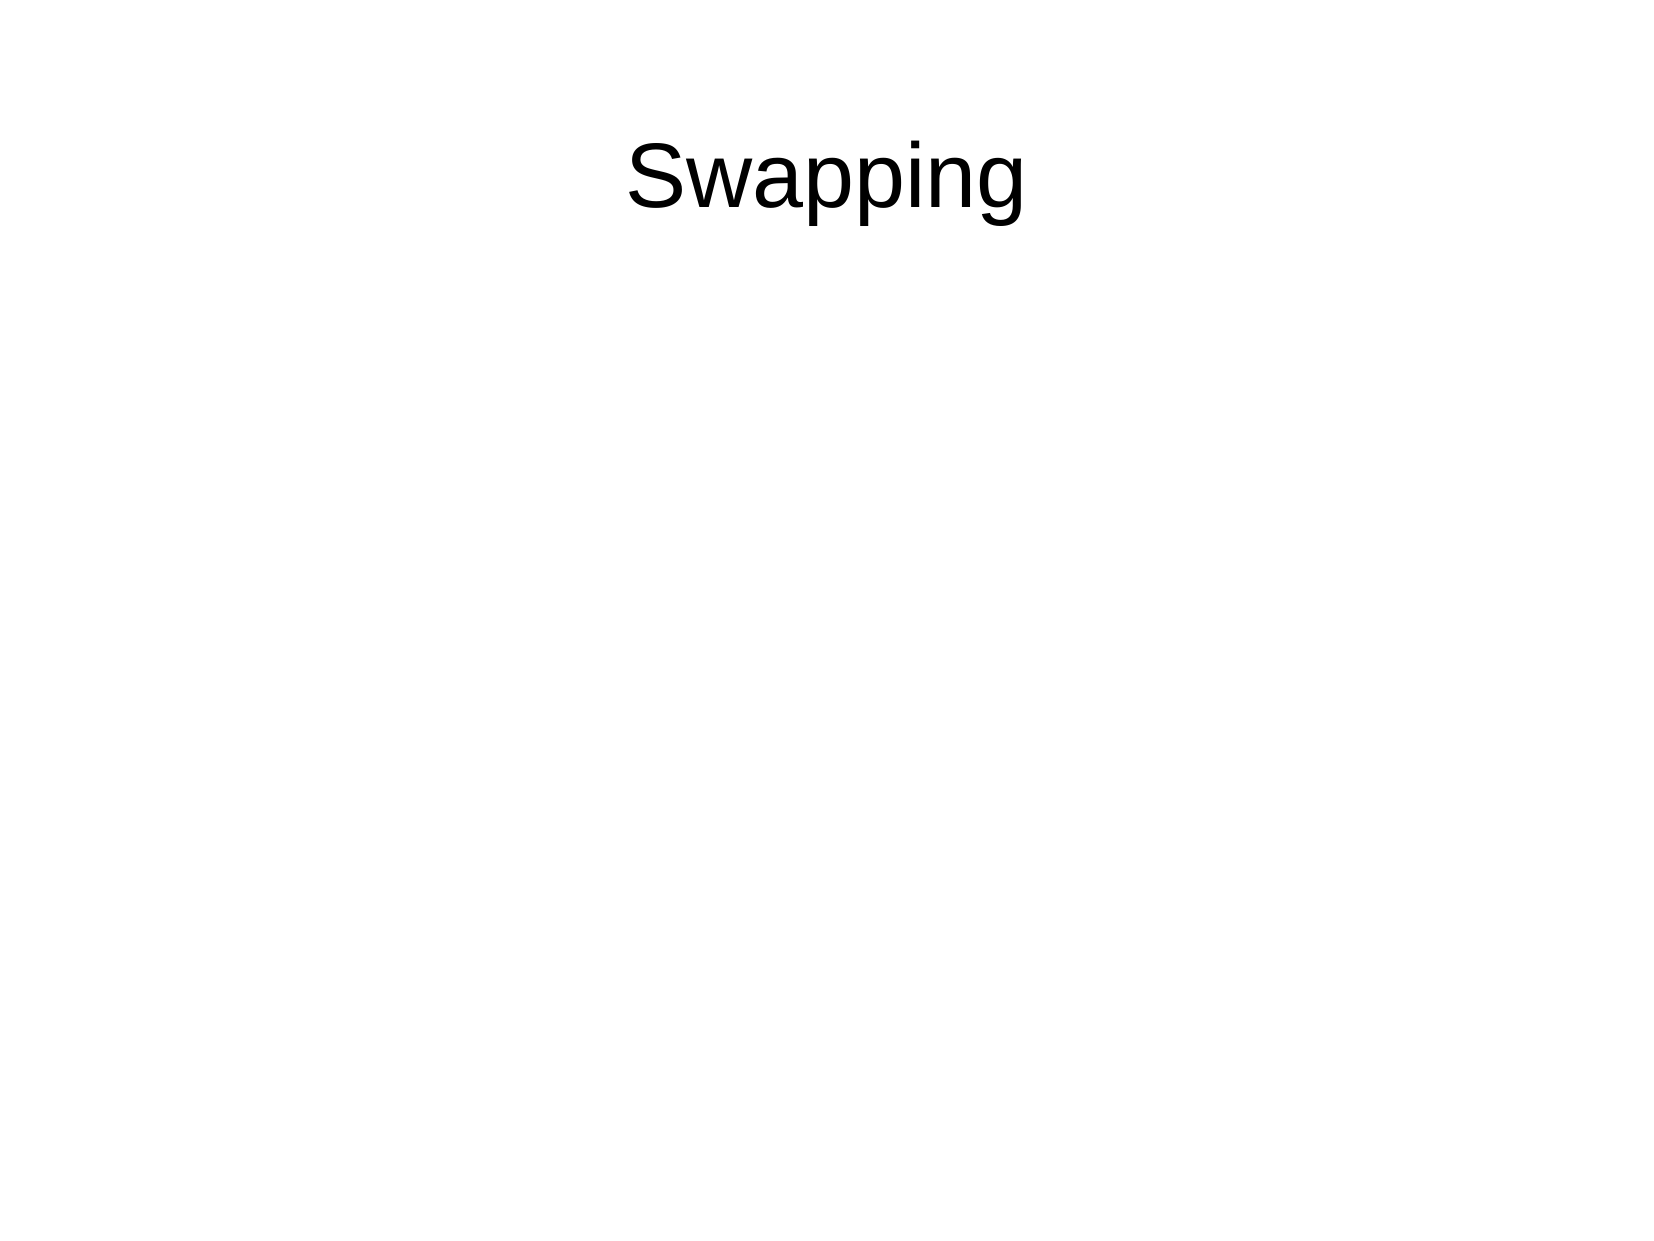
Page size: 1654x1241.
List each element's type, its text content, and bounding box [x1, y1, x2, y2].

title Swapping [56, 107, 1598, 246]
